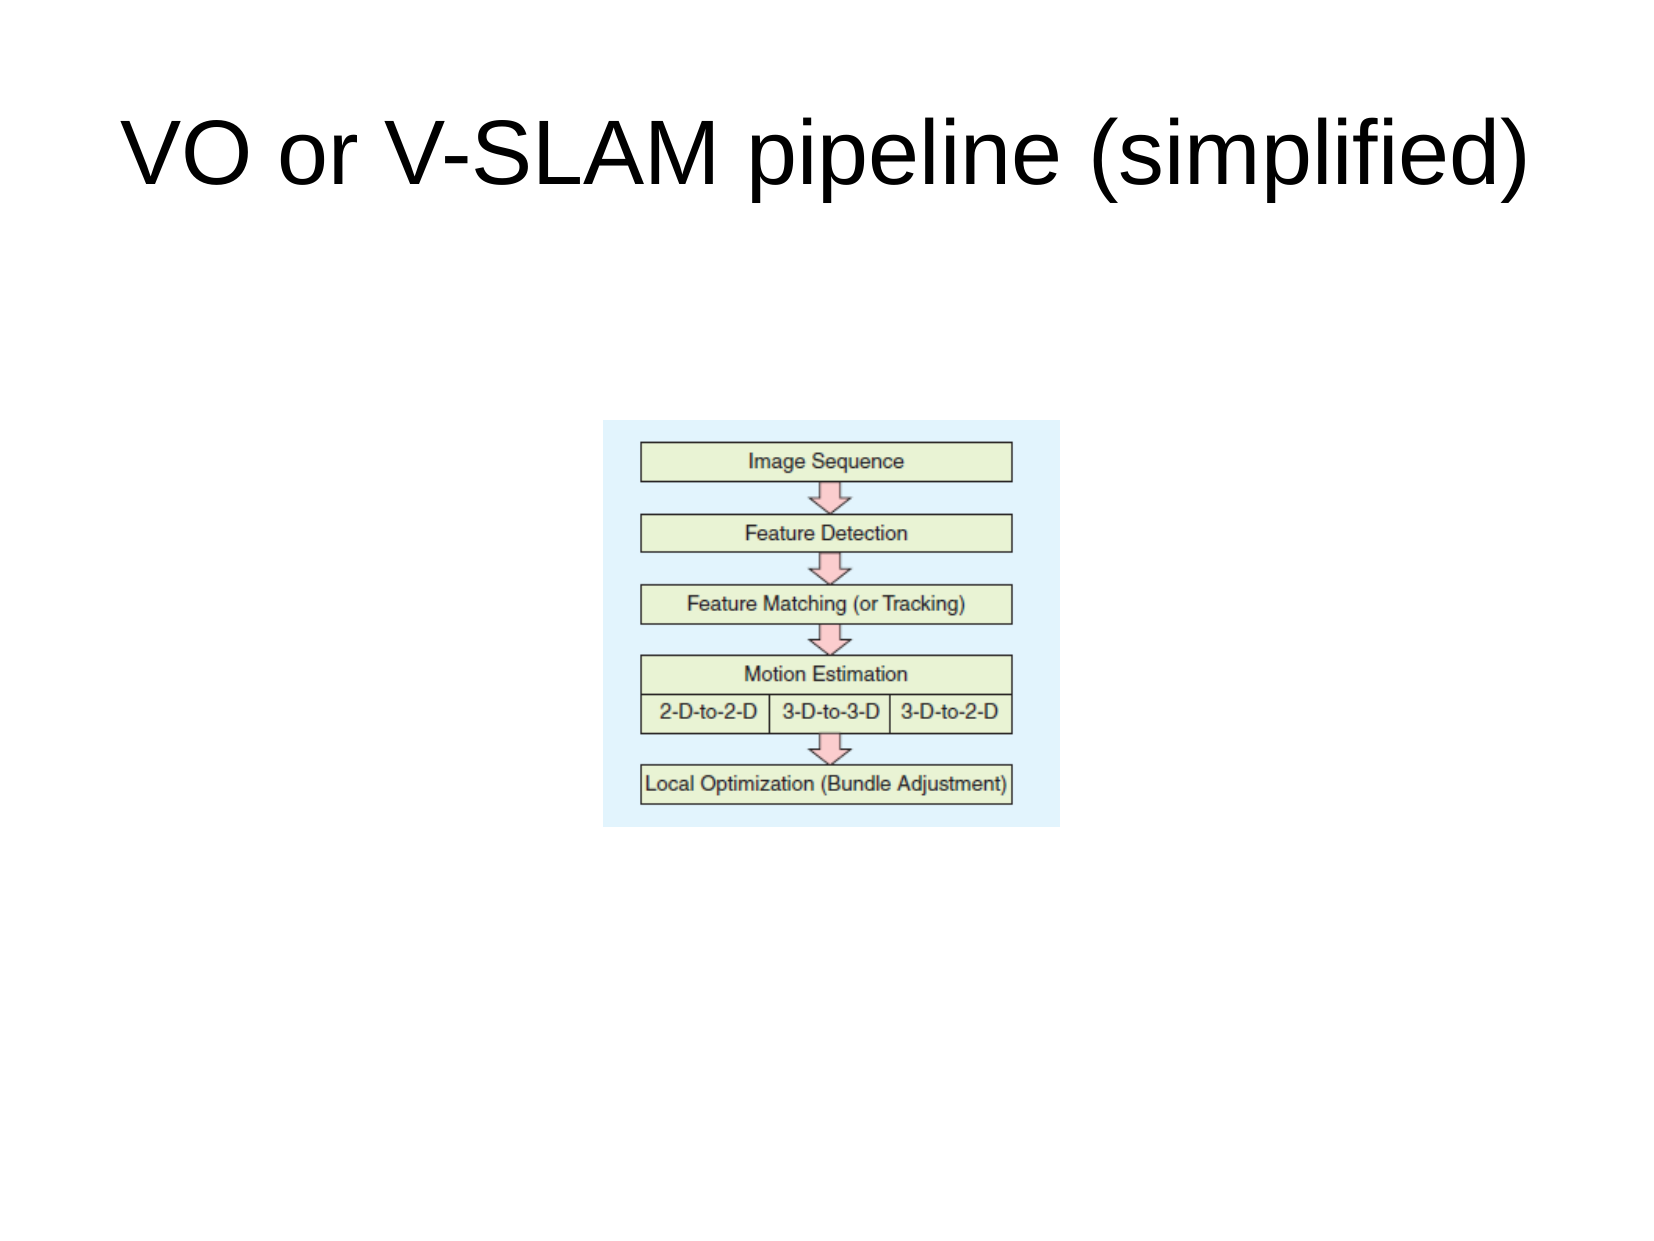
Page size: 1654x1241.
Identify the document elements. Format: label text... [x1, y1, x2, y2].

title VO or V-SLAM pipeline (simplified) [82, 49, 1571, 257]
picture [603, 420, 1060, 827]
